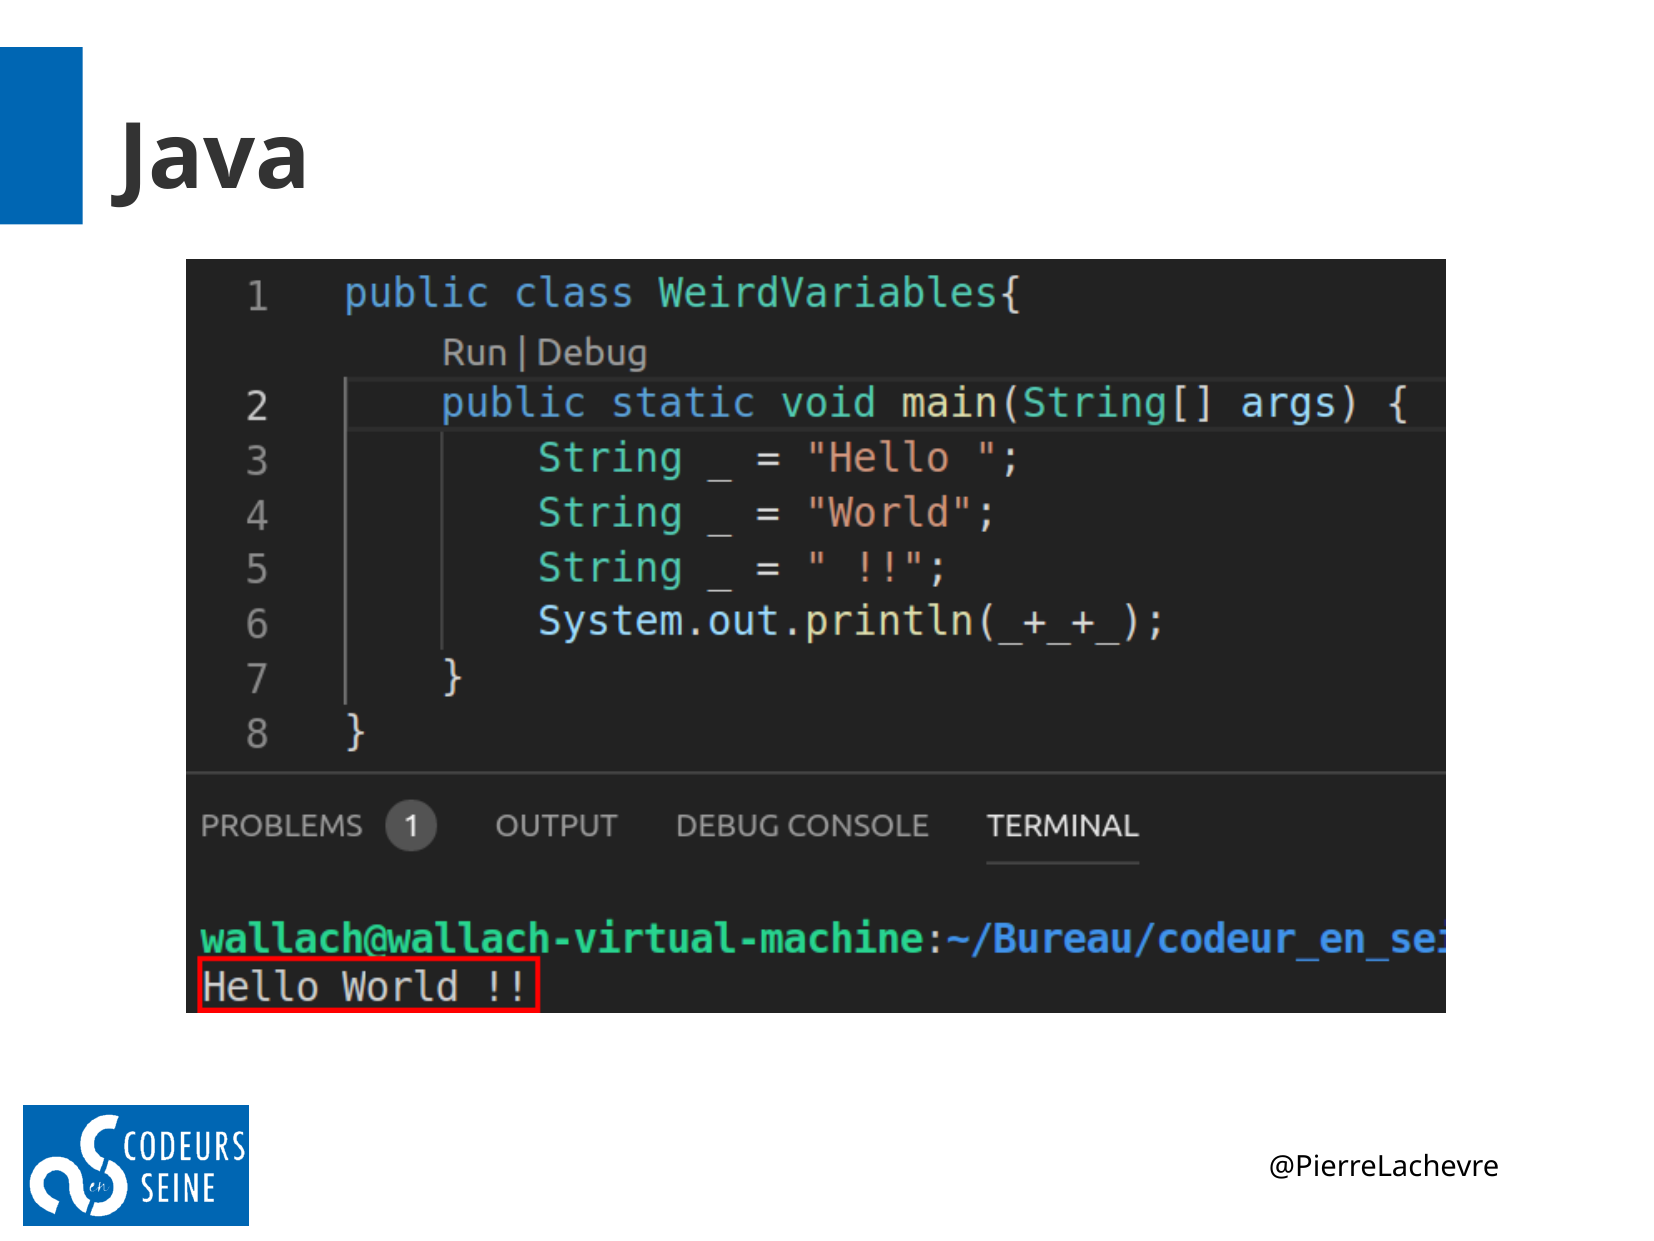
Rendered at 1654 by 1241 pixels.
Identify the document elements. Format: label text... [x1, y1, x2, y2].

picture [23, 1105, 249, 1226]
picture [186, 259, 1446, 1013]
title Java [118, 49, 1571, 257]
